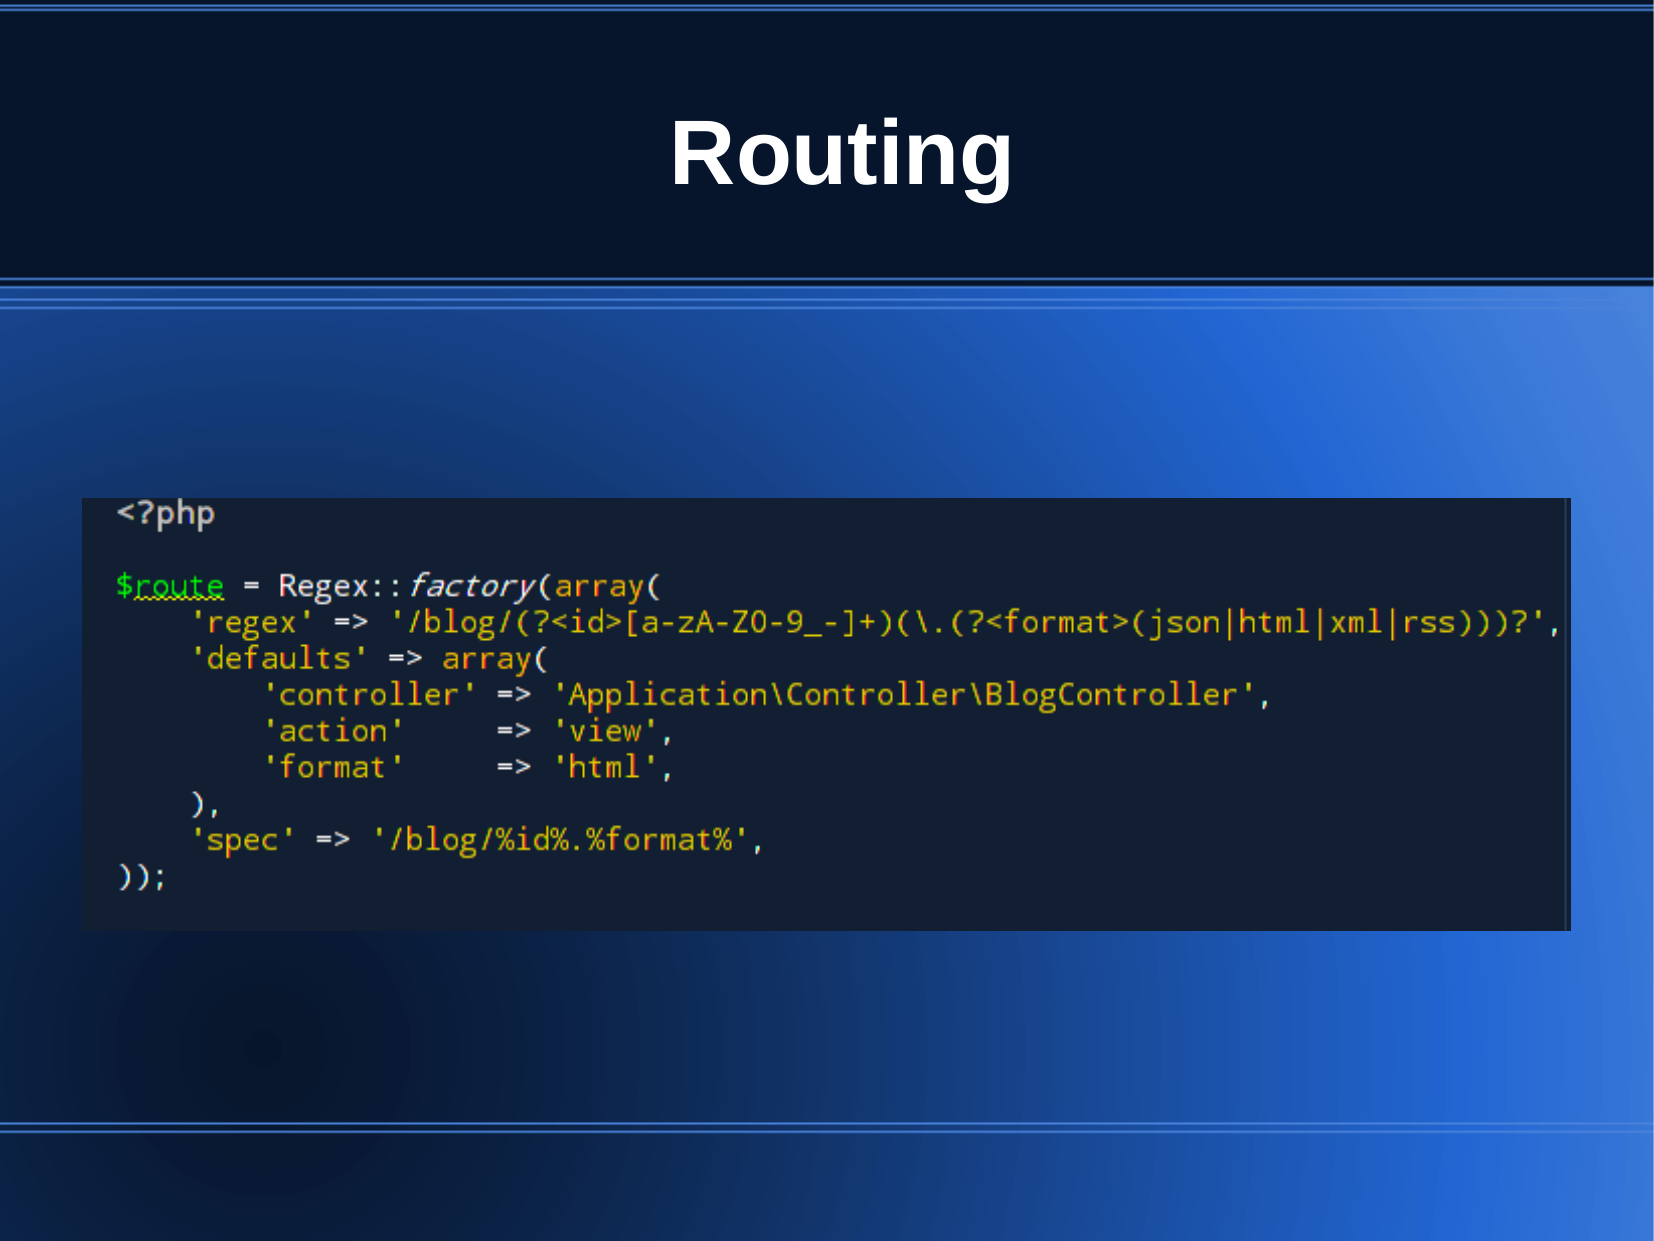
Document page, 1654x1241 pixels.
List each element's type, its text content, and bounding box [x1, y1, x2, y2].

title Routing [82, 49, 1571, 257]
picture [0, 0, 1654, 1241]
